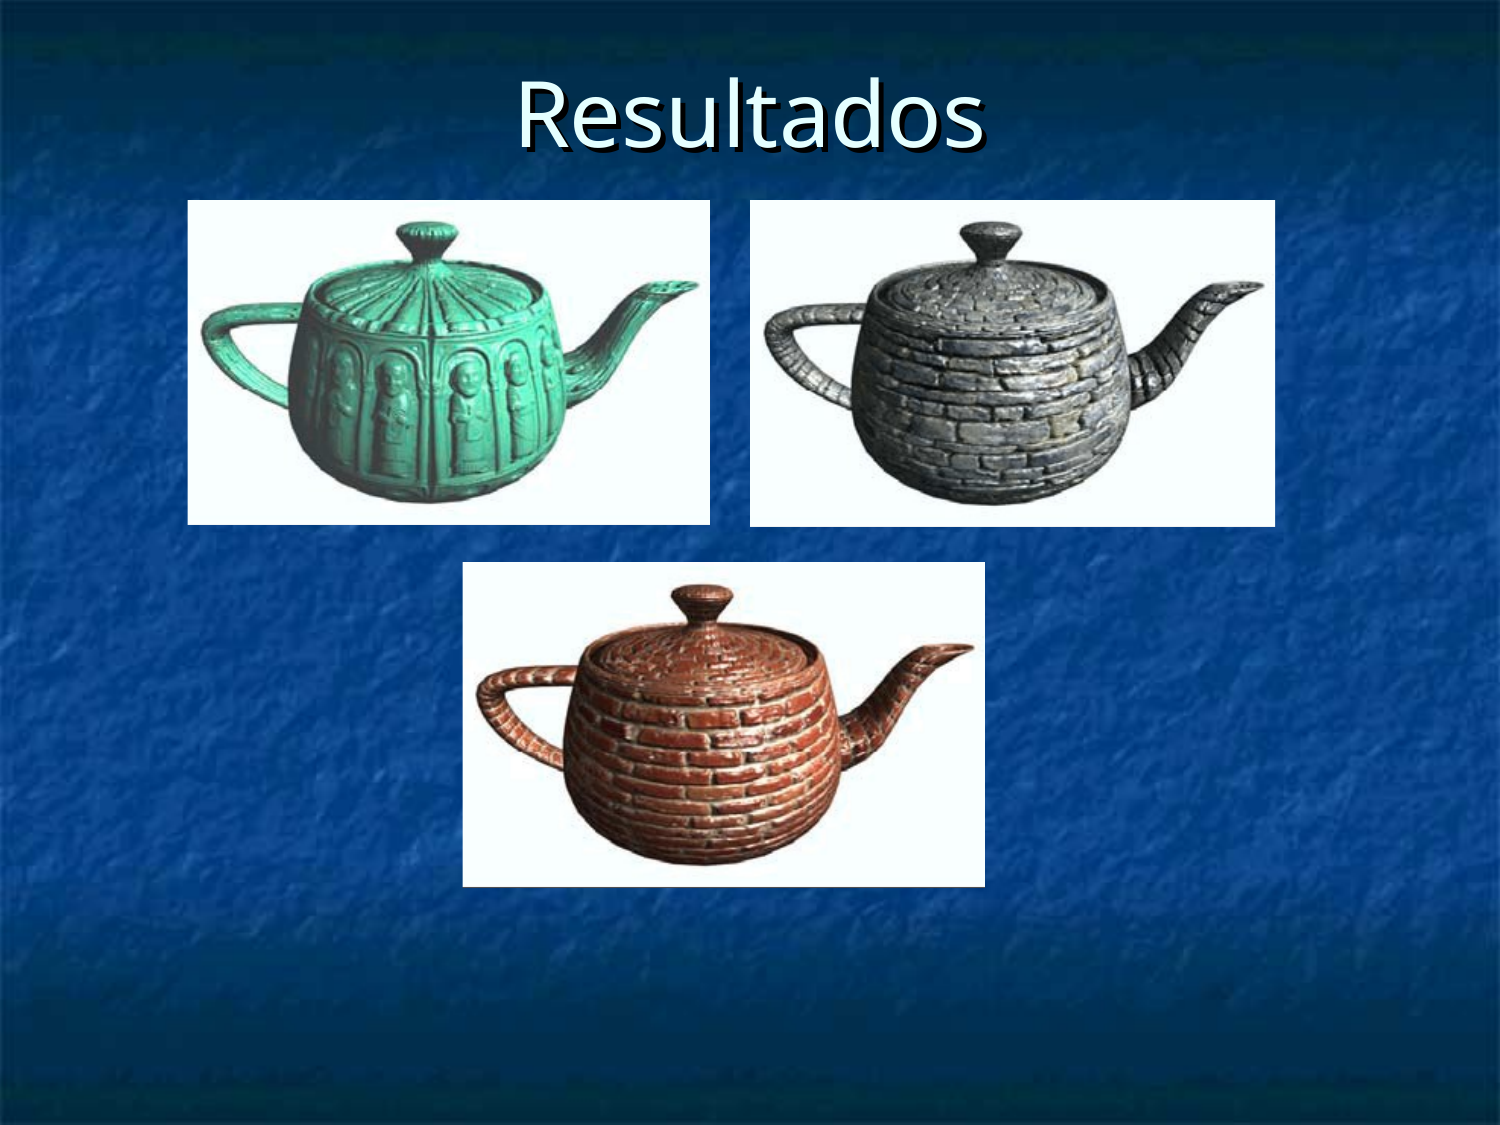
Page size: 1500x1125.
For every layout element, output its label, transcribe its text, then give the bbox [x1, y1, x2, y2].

list [75, 324, 738, 1000]
title Resultados [75, 0, 1426, 226]
picture [0, 0, 1500, 1125]
